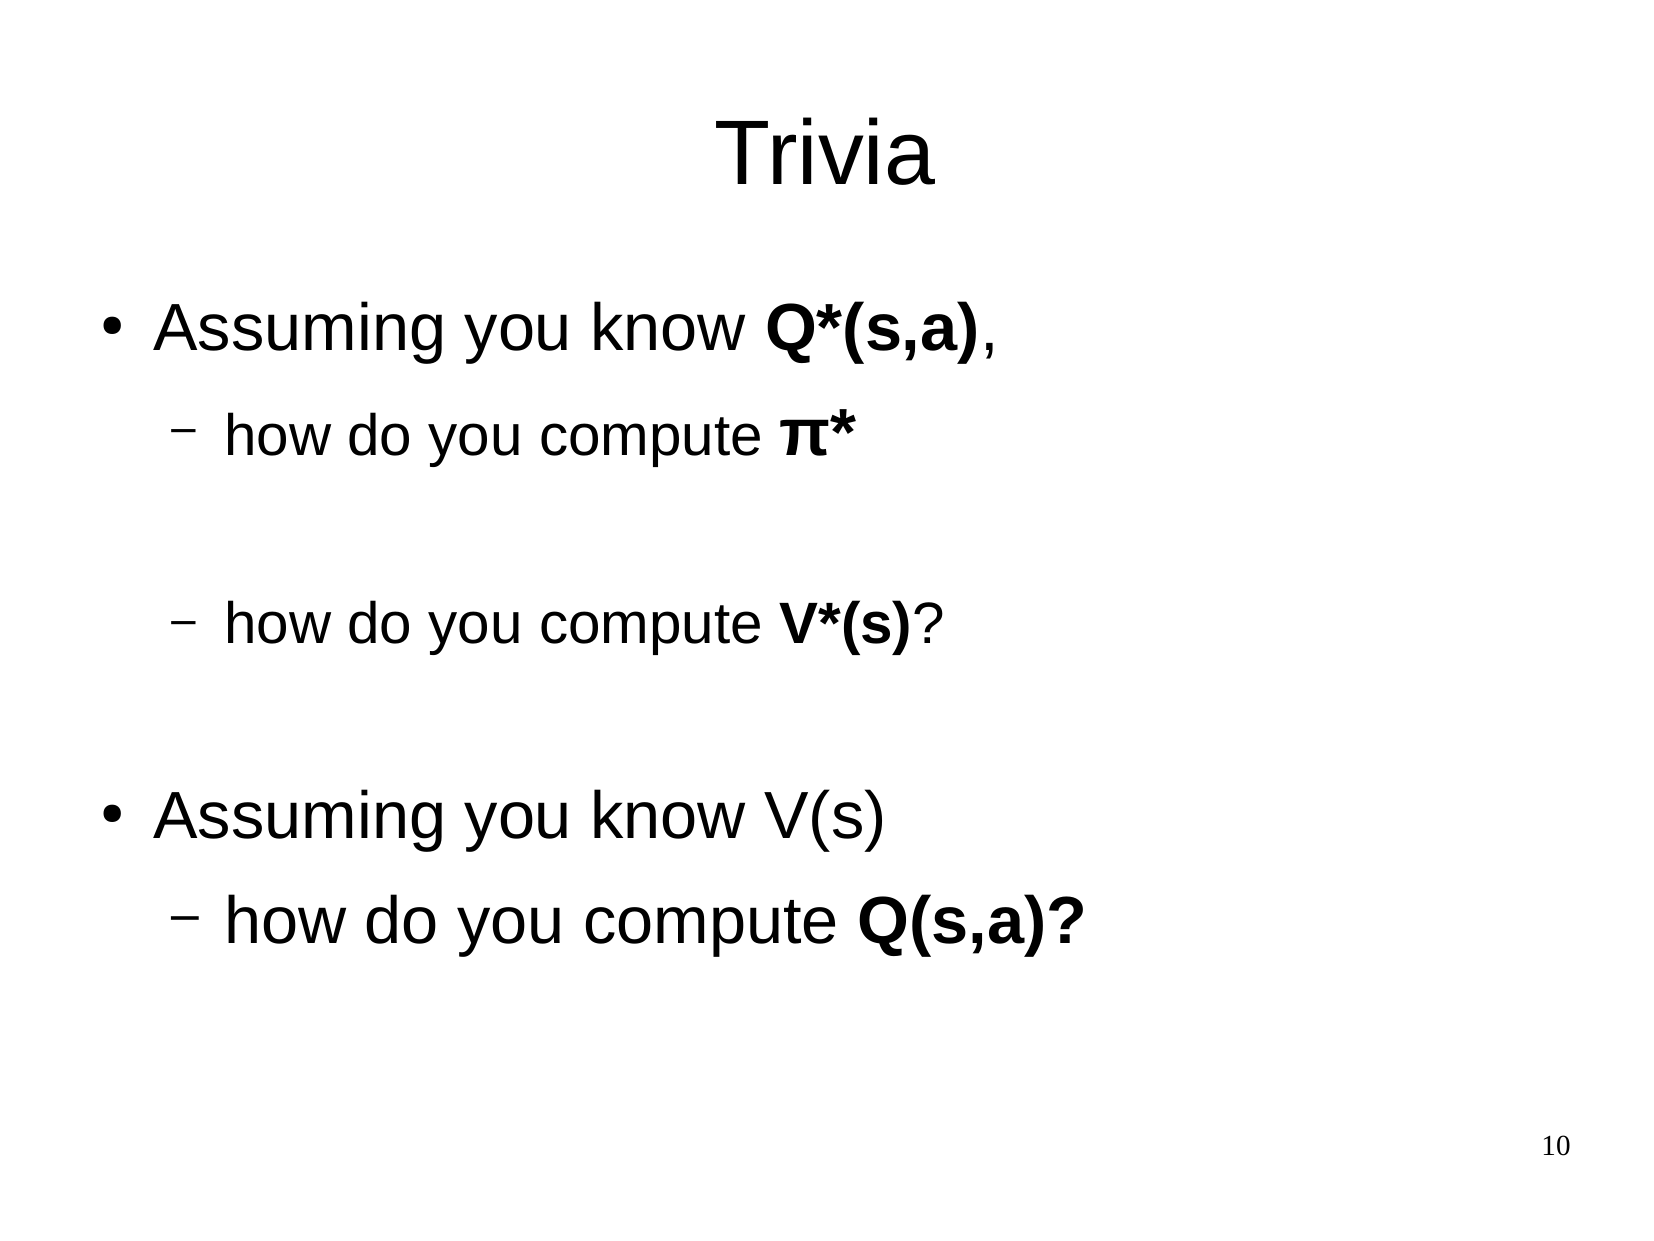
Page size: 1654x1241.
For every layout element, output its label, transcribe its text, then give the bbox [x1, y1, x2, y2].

title Trivia [82, 49, 1571, 257]
list Assuming you know Q*(s,a), how do you compute π* how do you compute V*(s)? Assuming you know V(s) how do you compute Q(s,a)? [82, 290, 1571, 1186]
